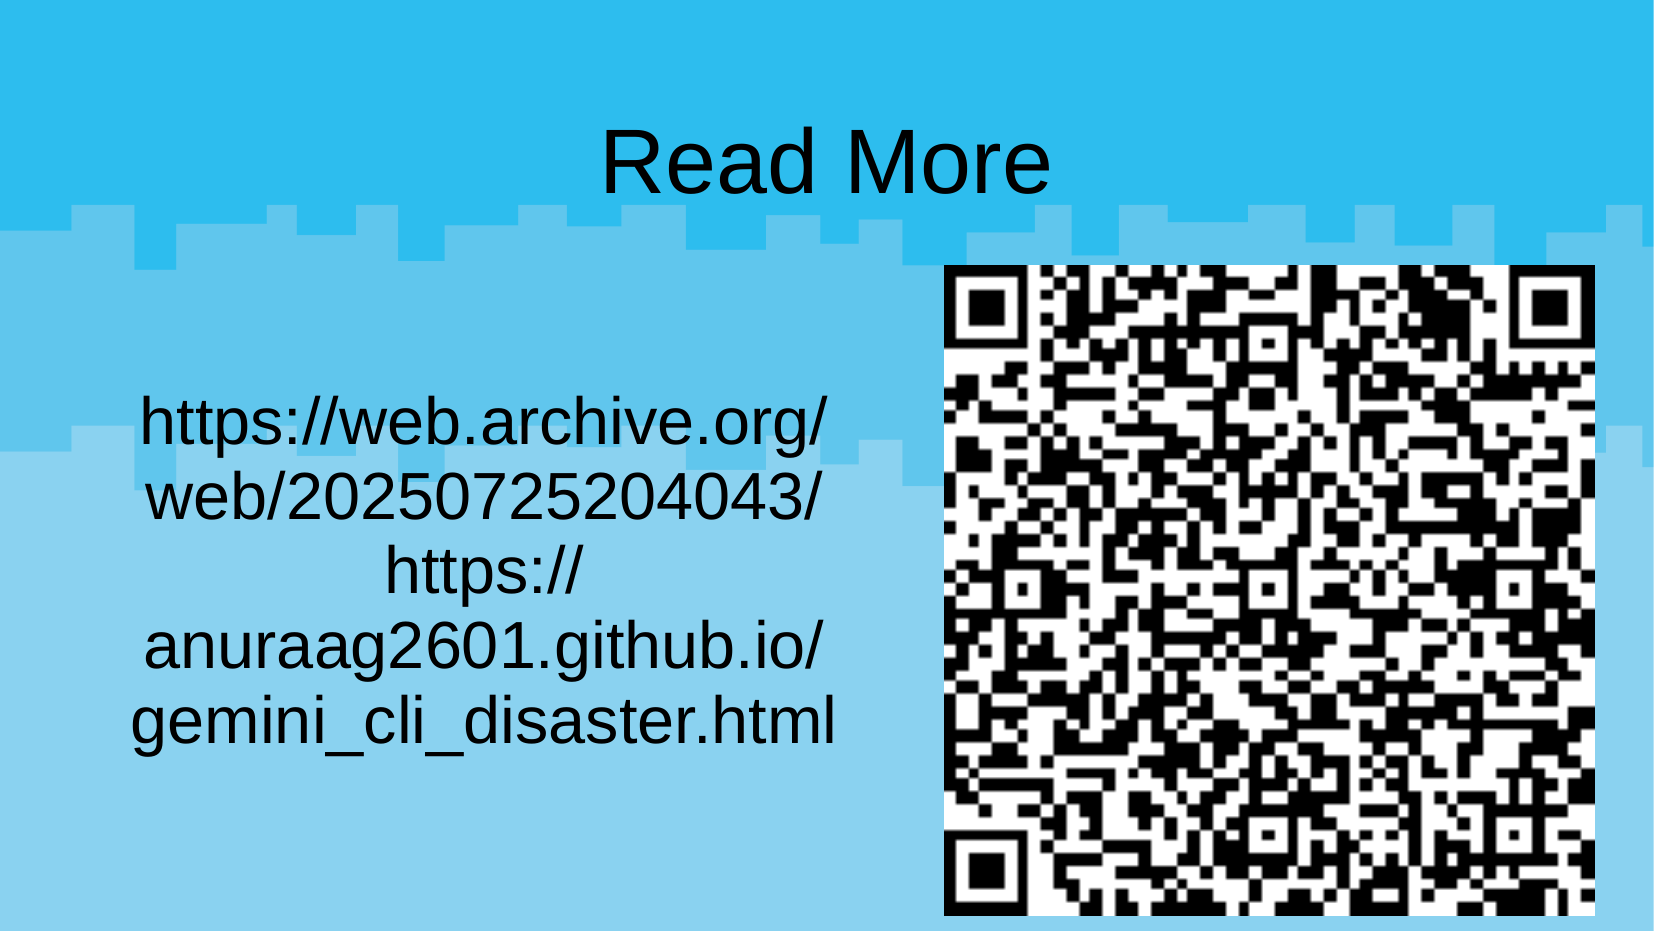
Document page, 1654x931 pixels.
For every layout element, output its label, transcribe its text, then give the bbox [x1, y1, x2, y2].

list https://web.archive.org/web/20250725204043/https://anuraag2601.github.io/gemini_cli_disaster.html [82, 383, 886, 827]
picture [0, 0, 1654, 931]
title Read More [82, 84, 1571, 240]
